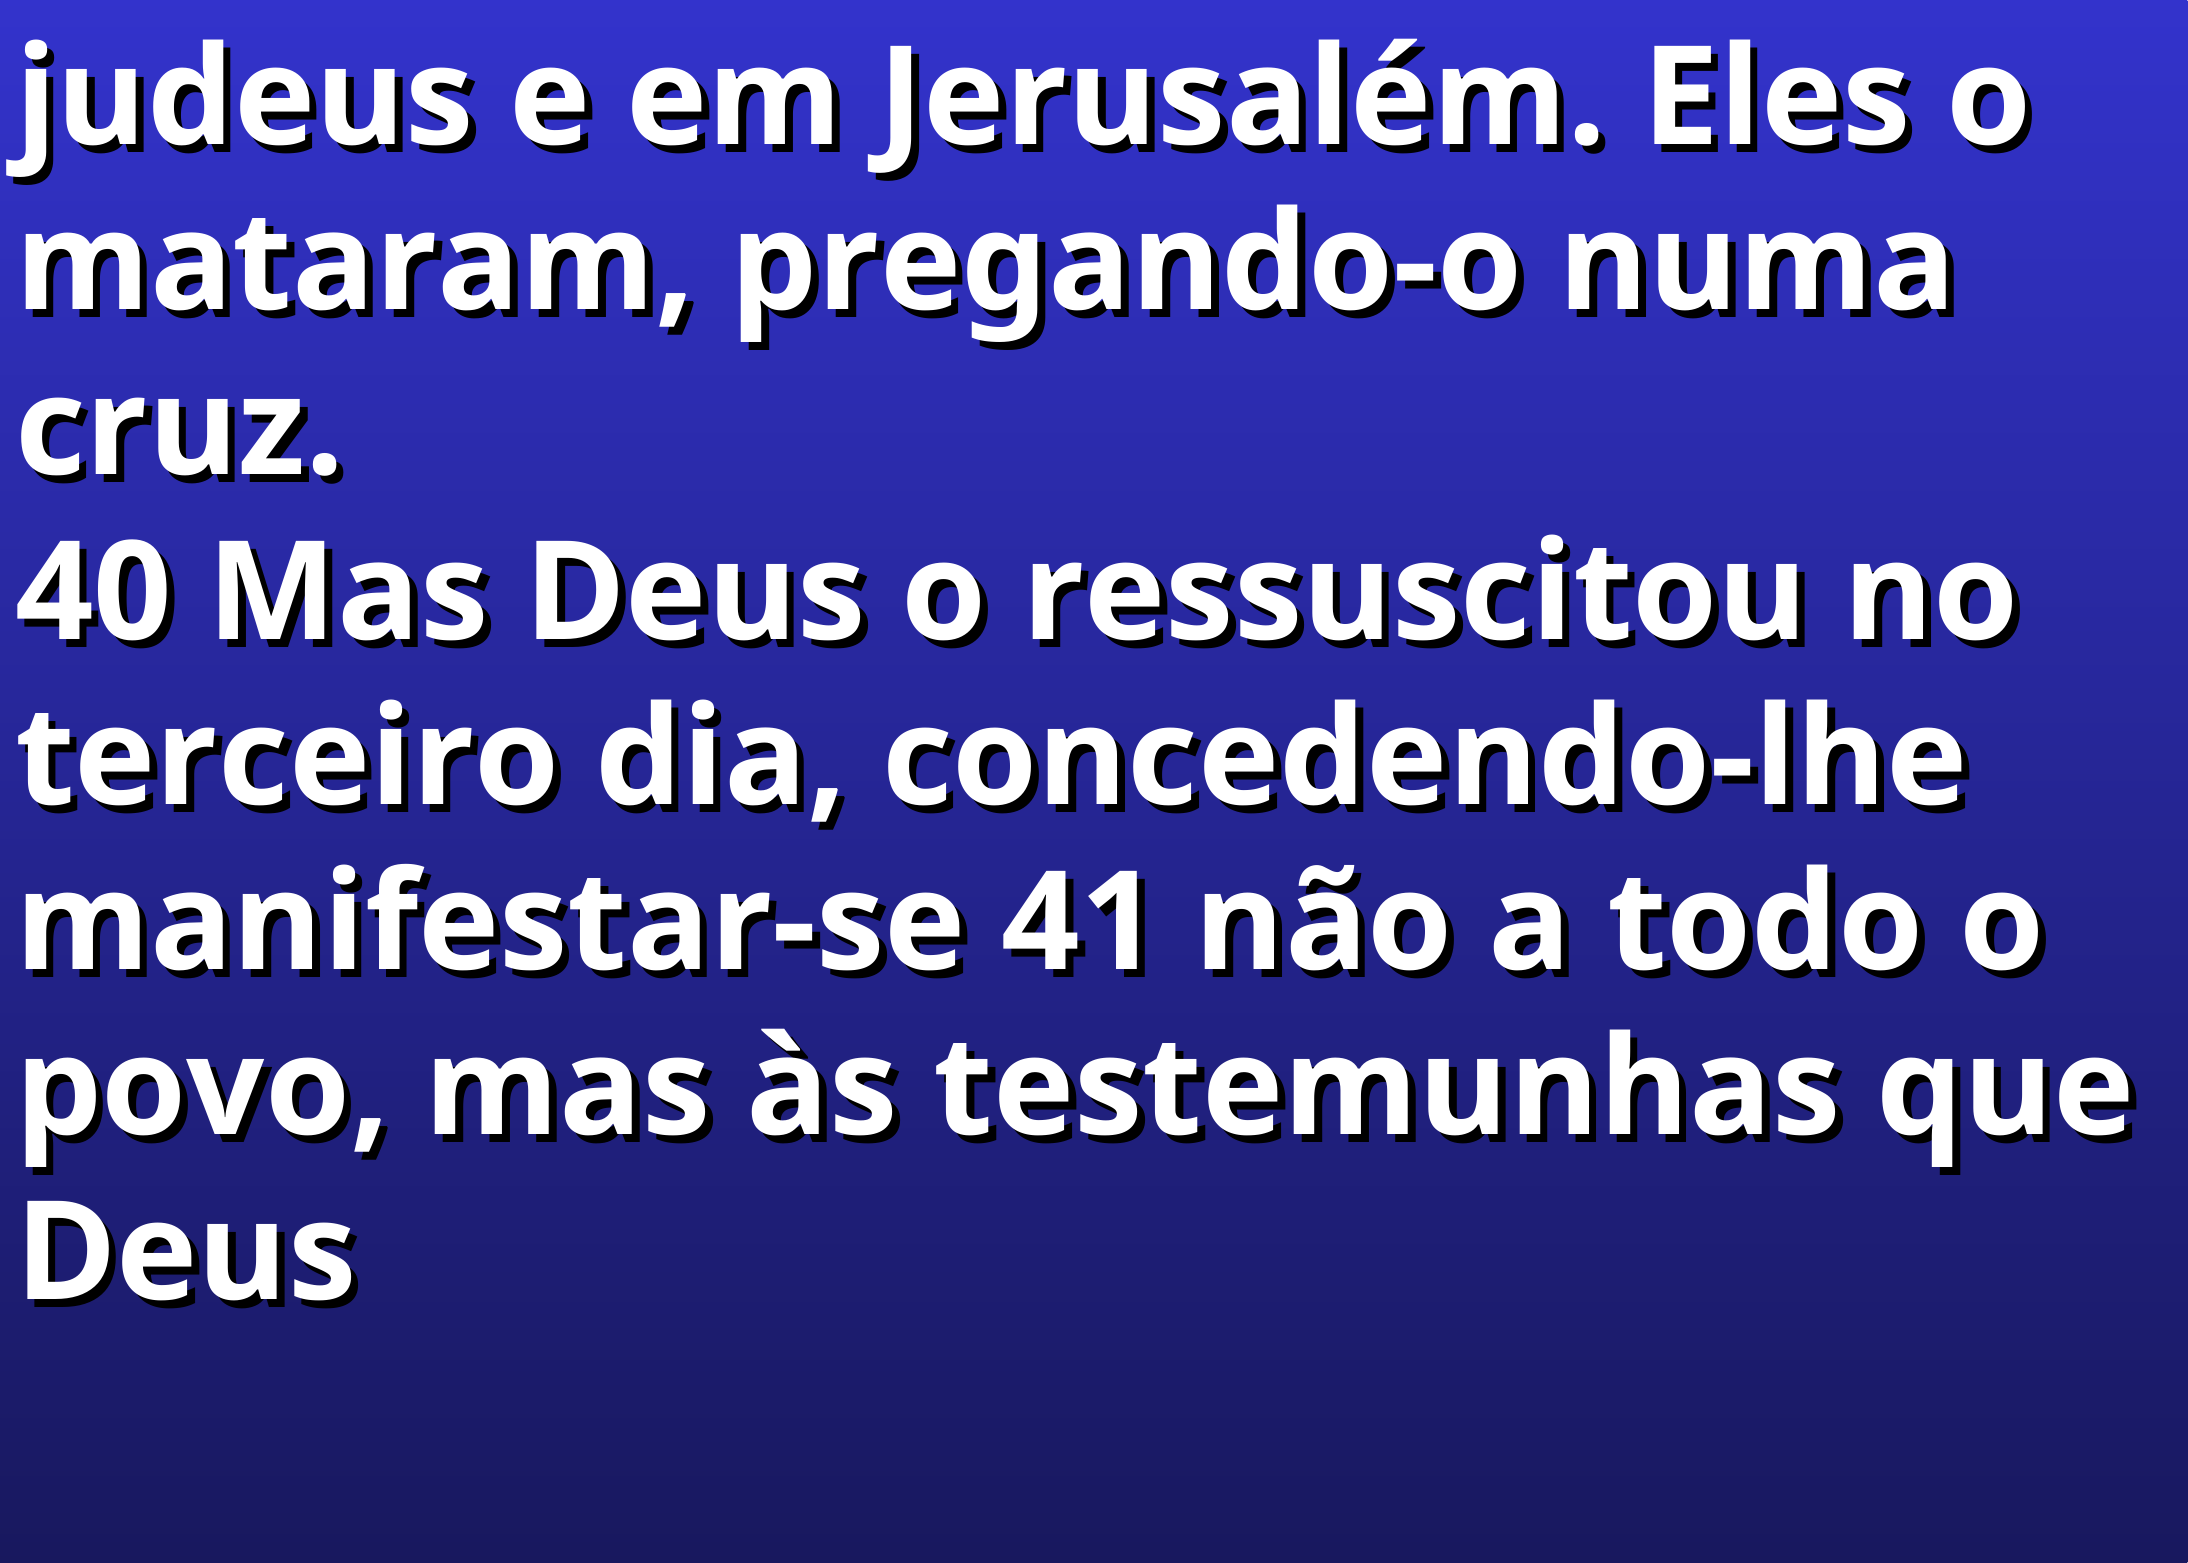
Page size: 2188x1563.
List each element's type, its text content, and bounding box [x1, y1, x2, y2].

text_box judeus e em Jerusalém. Eles o mataram, pregando-o numa cruz. 40 Mas Deus o ressuscitou no terceiro dia, concedendo-lhe manifestar-se 41 não a todo o povo, mas às testemunhas que Deus [0, 0, 2188, 1335]
